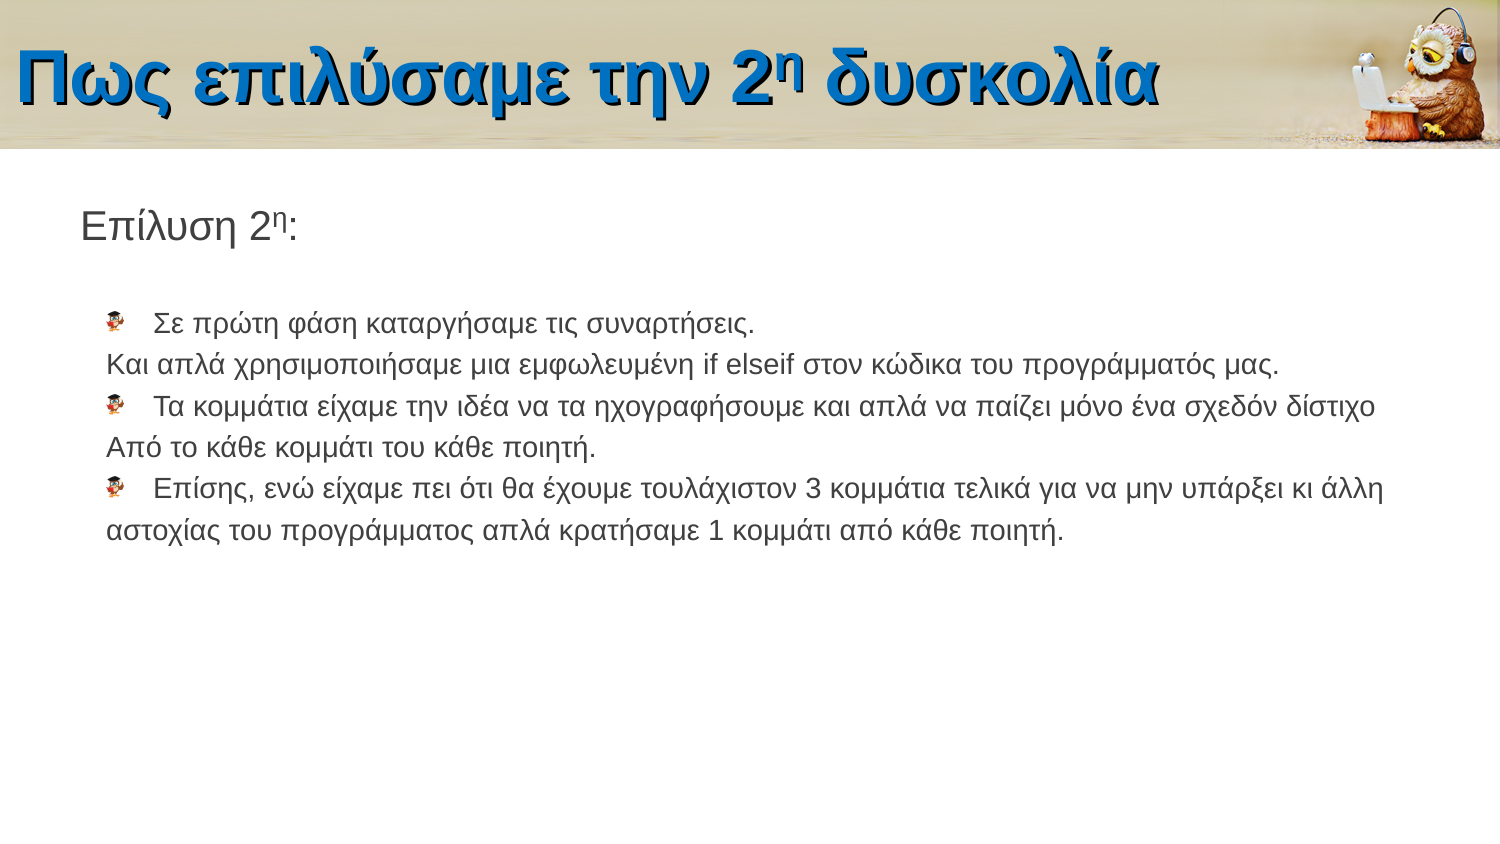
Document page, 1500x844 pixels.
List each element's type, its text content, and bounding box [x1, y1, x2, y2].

list Επίλυση 2η: [64, 185, 1459, 262]
title Πως επιλύσαμε την 2η δυσκολία [0, 0, 1500, 146]
list Σε πρώτη φάση καταργήσαμε τις συναρτήσεις. Και απλά χρησιμοποιήσαμε μια εμφωλευμένη if elseif στον κώδικα του προγράμματός μας. Τα κομμάτια είχαμε την ιδέα να τα ηχογραφήσουμε και απλά να παίζει μόνο ένα σχεδόν δίστιχο Από το κάθε κομμάτι του κάθε ποιητή. Επίσης, ενώ είχαμε πει ότι θα έχουμε τουλάχιστον 3 κομμάτια τελικά για να μην υπάρξει κι άλλη αστοχίας του προγράμματος απλά κρατήσαμε 1 κομμάτι από κάθε ποιητή. [41, 296, 1461, 789]
